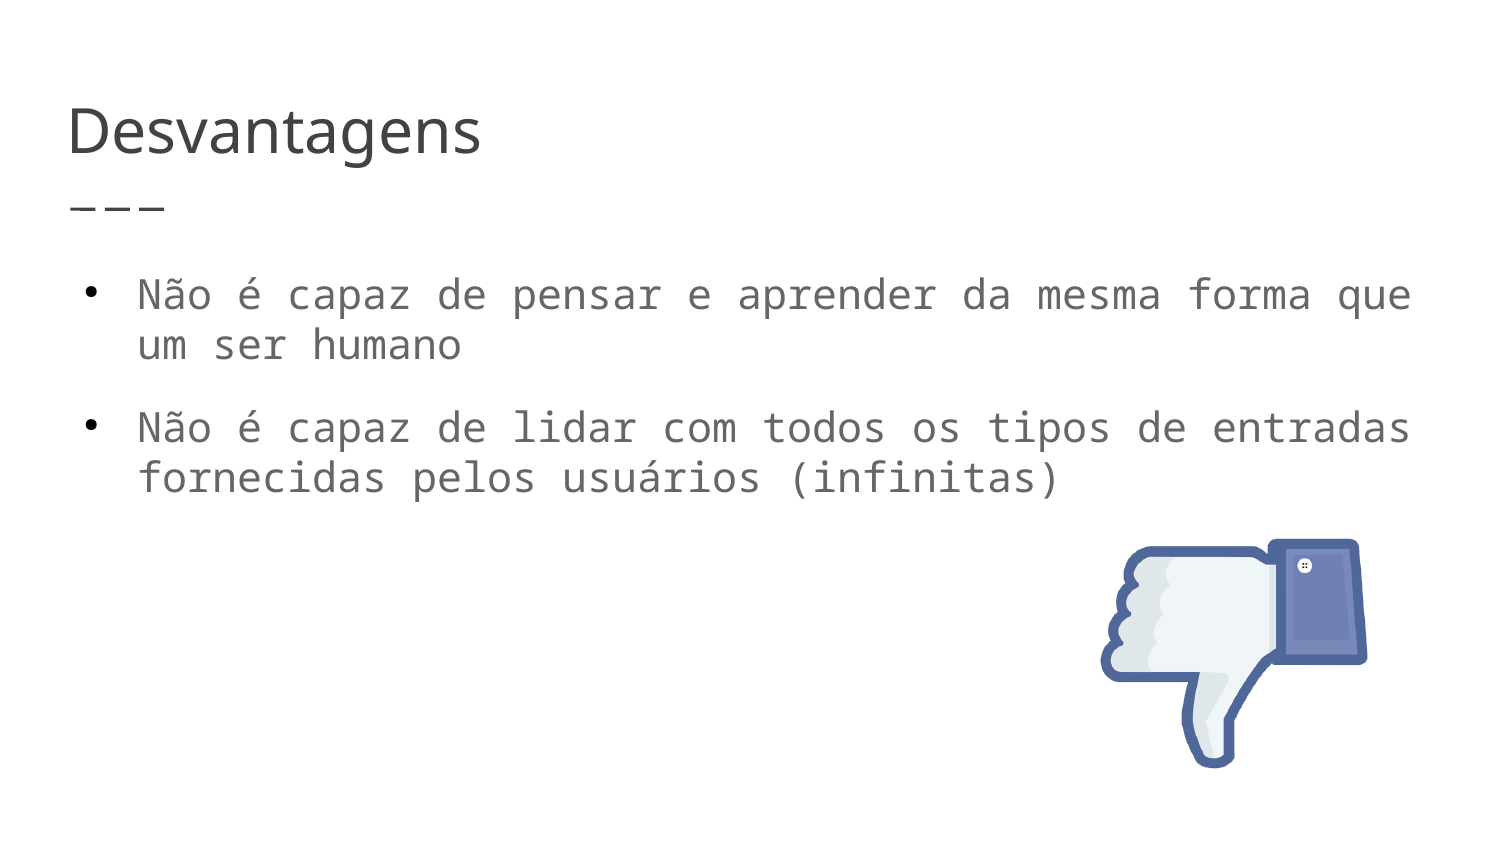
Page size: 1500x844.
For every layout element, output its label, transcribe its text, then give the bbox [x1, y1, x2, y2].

picture [1067, 538, 1413, 770]
title Desvantagens [51, 61, 1449, 182]
text_box Não é capaz de pensar e aprender da mesma forma que um ser humano Não é capaz de lidar com todos os tipos de entradas fornecidas pelos usuários (infinitas) [51, 252, 1449, 762]
